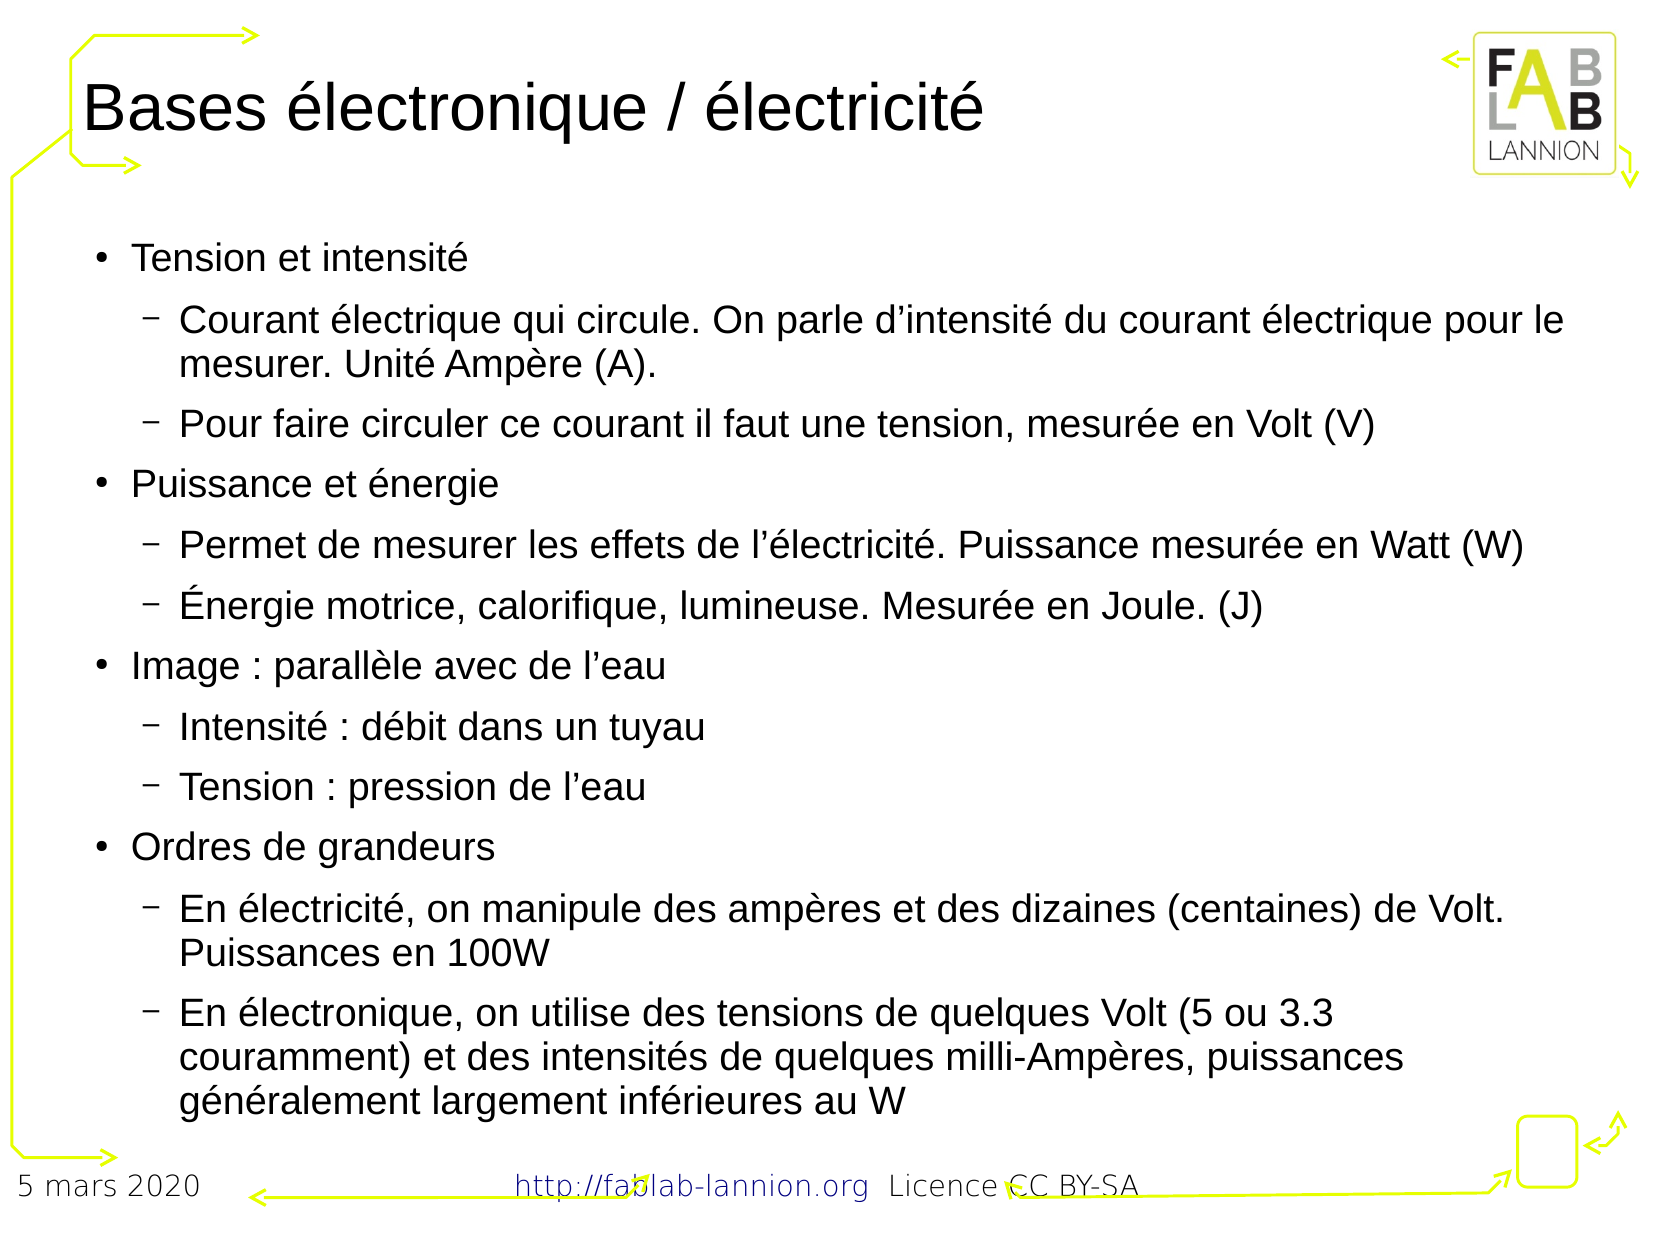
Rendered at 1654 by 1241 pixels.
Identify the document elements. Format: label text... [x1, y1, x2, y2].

picture [1470, 29, 1619, 178]
list Tension et intensité Courant électrique qui circule. On parle d’intensité du courant électrique pour le mesurer. Unité Ampère (A). Pour faire circuler ce courant il faut une tension, mesurée en Volt (V) Puissance et énergie Permet de mesurer les effets de l’électricité. Puissance mesurée en Watt (W) Énergie motrice, calorifique, lumineuse. Mesurée en Joule. (J) Image : parallèle avec de l’eau Intensité : débit dans un tuyau Tension : pression de l’eau Ordres de grandeurs En électricité, on manipule des ampères et des dizaines (centaines) de Volt. Puissances en 100W En électronique, on utilise des tensions de quelques Volt (5 ou 3.3 couramment) et des intensités de quelques milli-Ampères, puissances généralement largement inférieures au W [82, 236, 1571, 1134]
title Bases électronique / électricité [82, 49, 1441, 166]
